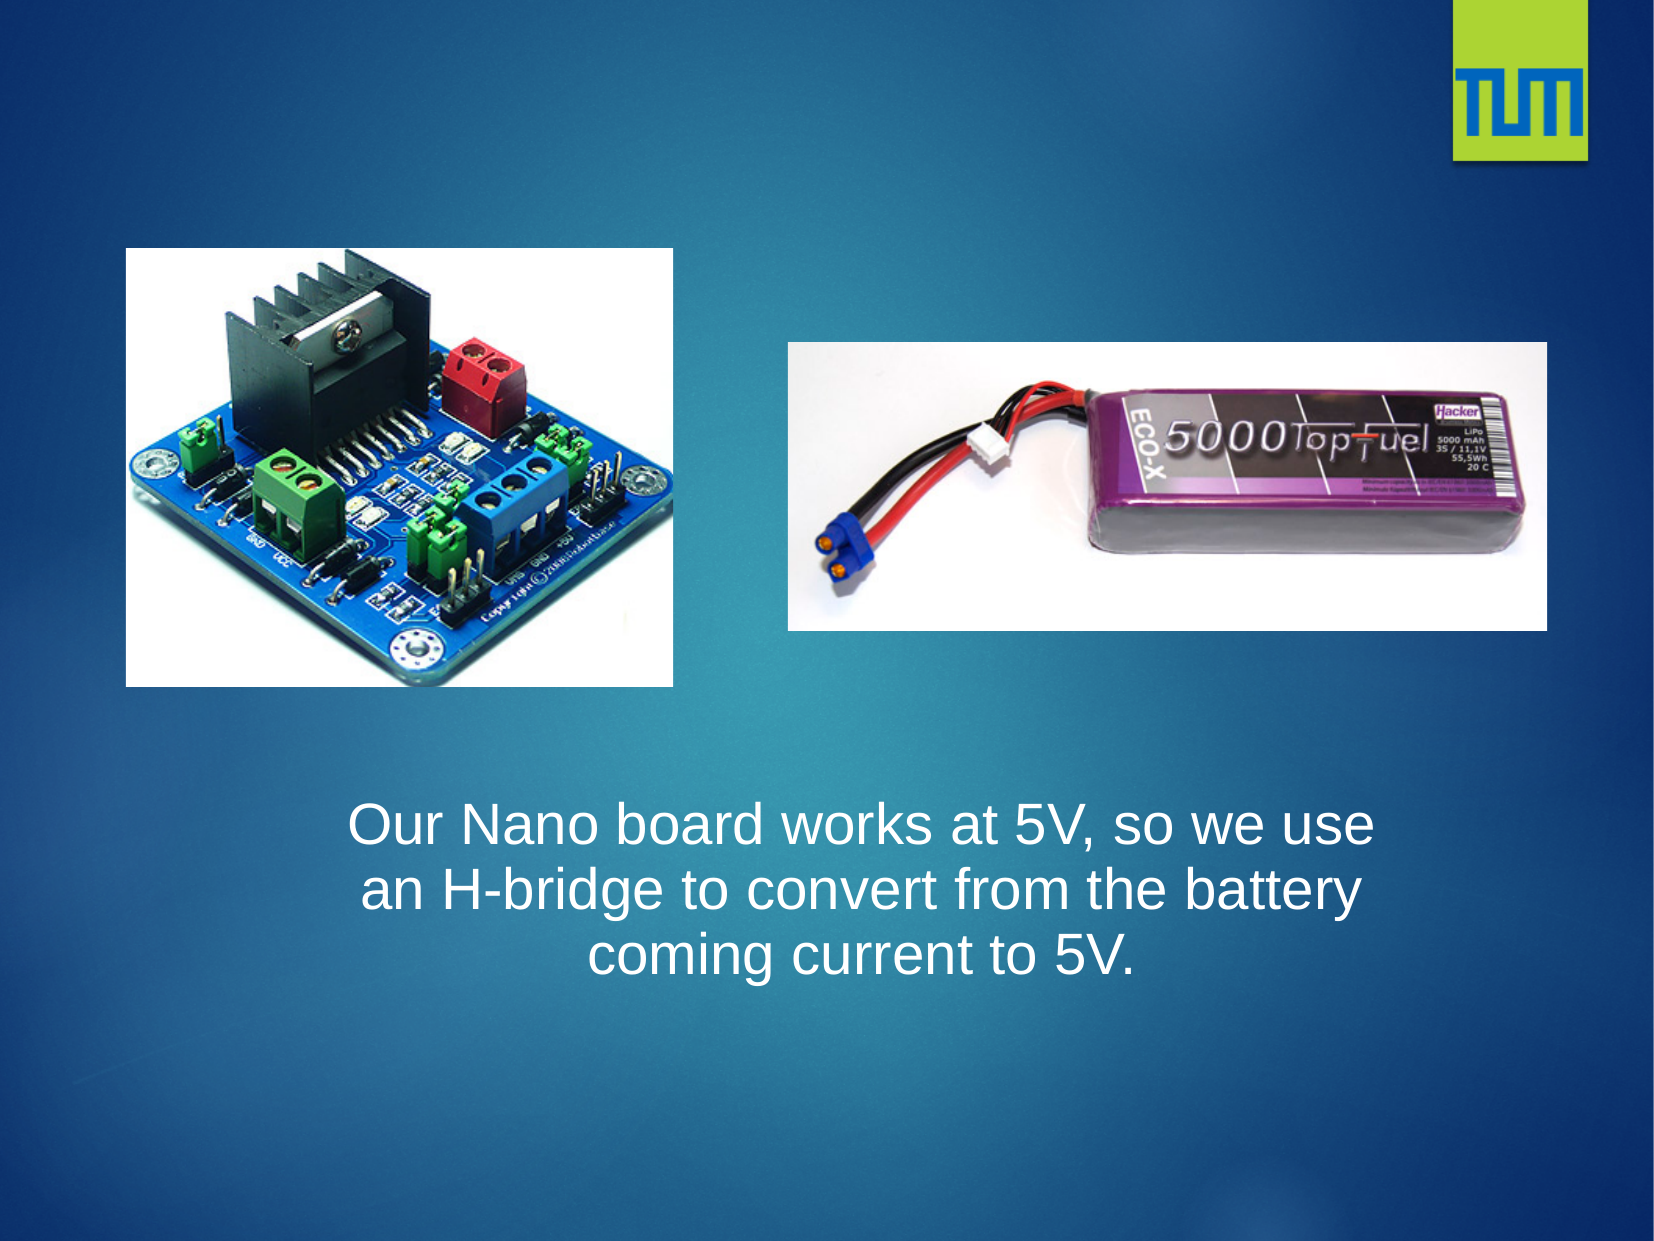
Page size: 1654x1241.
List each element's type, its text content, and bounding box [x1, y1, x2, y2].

picture [0, 0, 1654, 1241]
list Our Nano board works at 5V, so we use an H-bridge to convert from the battery coming current to 5V. [236, 791, 1418, 1099]
